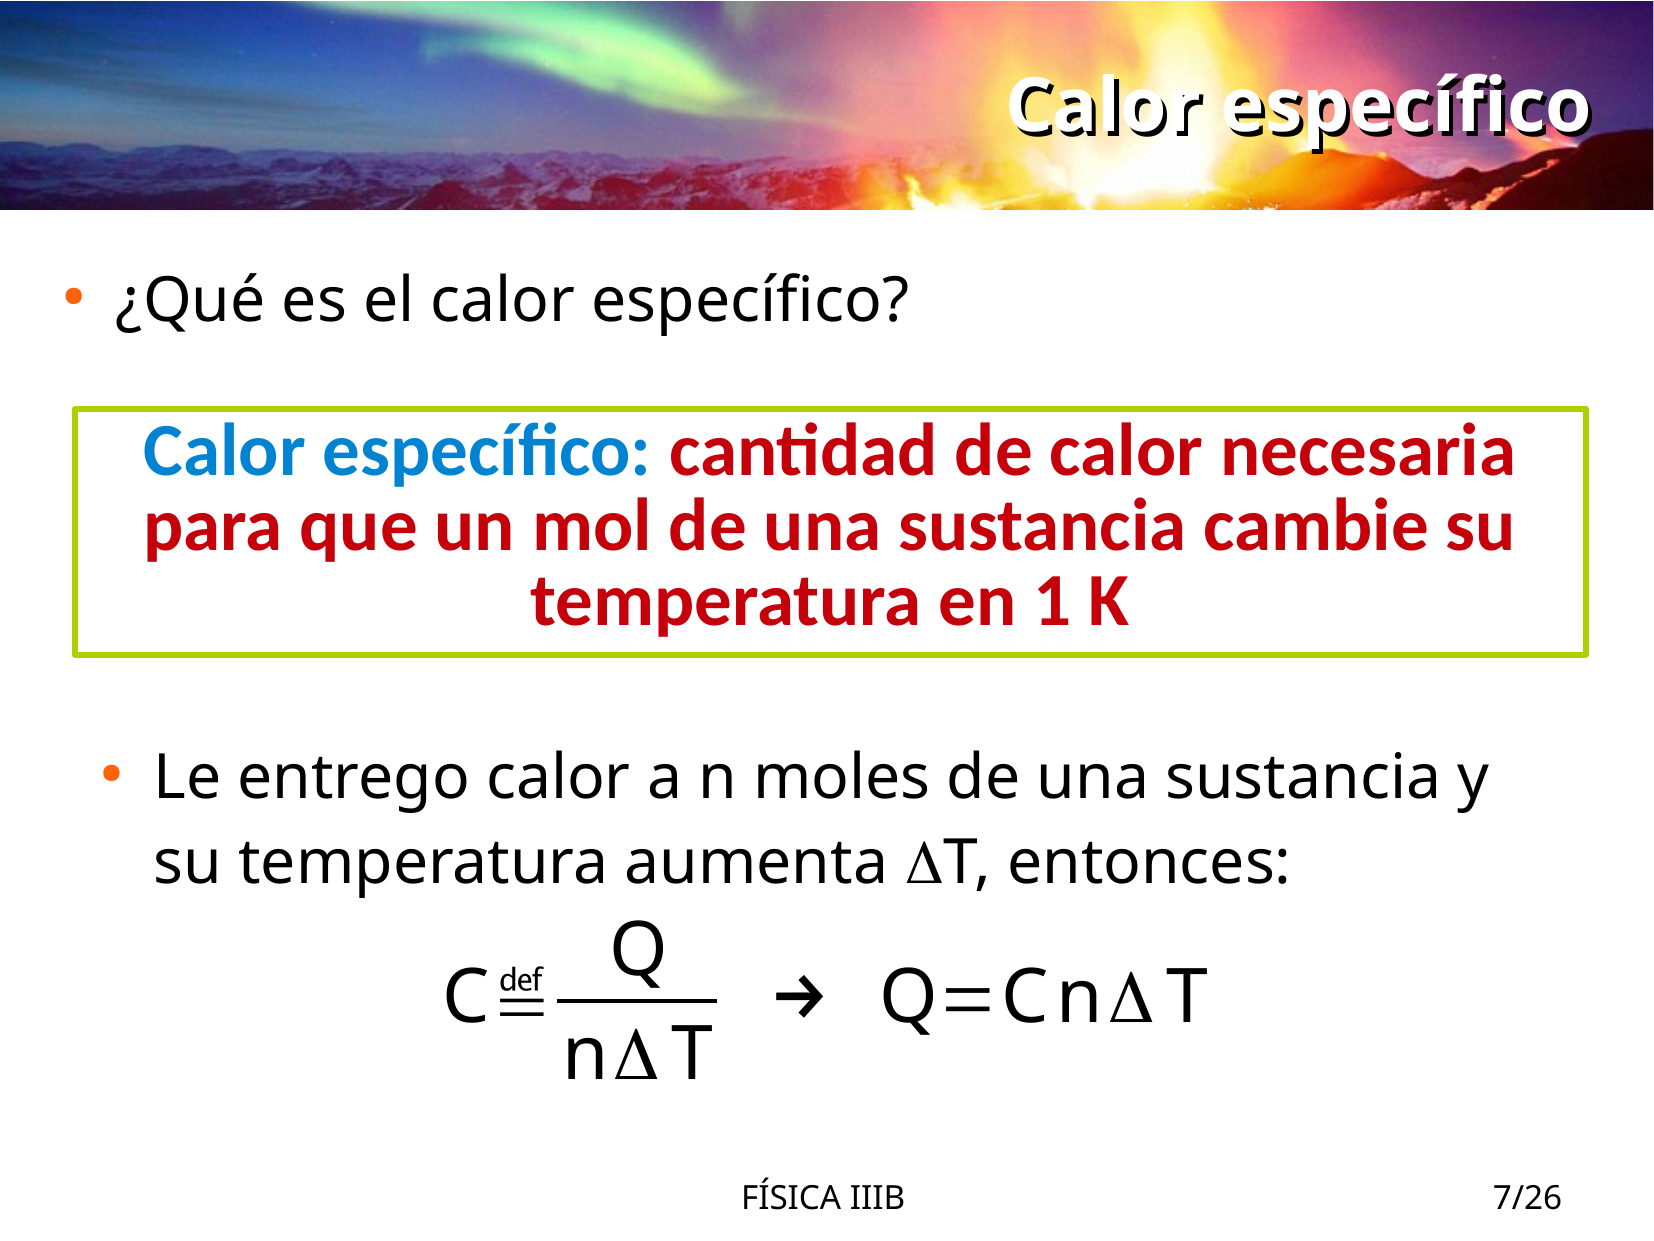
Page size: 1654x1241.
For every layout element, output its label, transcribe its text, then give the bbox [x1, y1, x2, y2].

picture [0, 1, 1654, 210]
chart [436, 903, 1216, 1098]
title Calor específico [45, 15, 1606, 191]
list Le entrego calor a n moles de una sustancia y su temperatura aumenta DT, entonces: [82, 732, 1571, 1162]
text_box Calor específico: cantidad de calor necesaria para que un mol de una sustancia cambie su temperatura en 1 K [75, 408, 1586, 655]
list ¿Qué es el calor específico? [45, 255, 1606, 1156]
